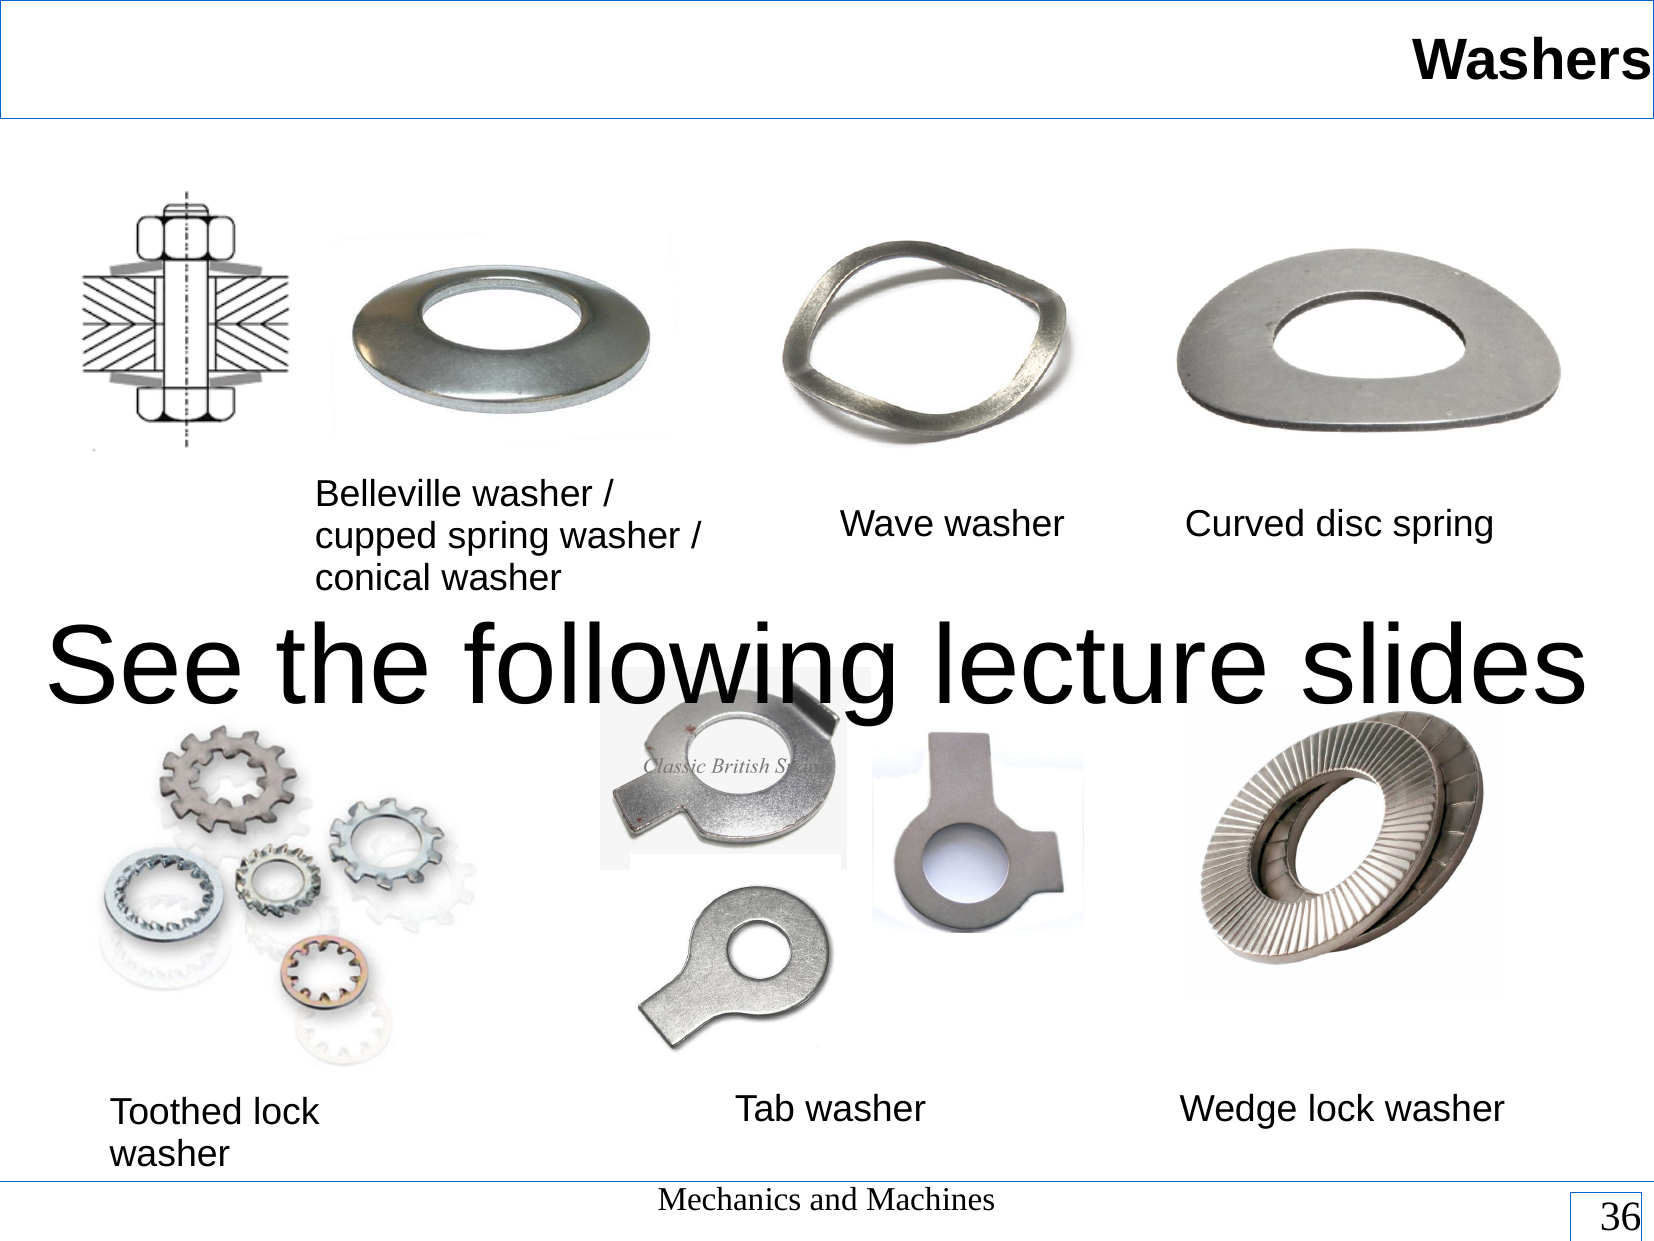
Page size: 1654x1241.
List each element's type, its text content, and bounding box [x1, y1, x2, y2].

picture [720, 134, 1131, 546]
text_box Tab washer [720, 1080, 951, 1137]
text_box Wedge lock washer [1164, 1080, 1531, 1137]
text_box Curved disc spring [1170, 495, 1520, 552]
picture [1170, 245, 1566, 436]
text_box Wave washer [825, 495, 1098, 552]
title Washers [0, 0, 1654, 119]
picture [0, 689, 583, 1096]
text_box See the following lecture slides [30, 594, 1604, 736]
picture [600, 736, 1096, 1066]
text_box Toothed lock washer [94, 1096, 466, 1141]
picture [15, 143, 676, 496]
picture [1188, 736, 1501, 1002]
text_box Belleville washer / cupped spring washer / conical washer [300, 465, 751, 594]
